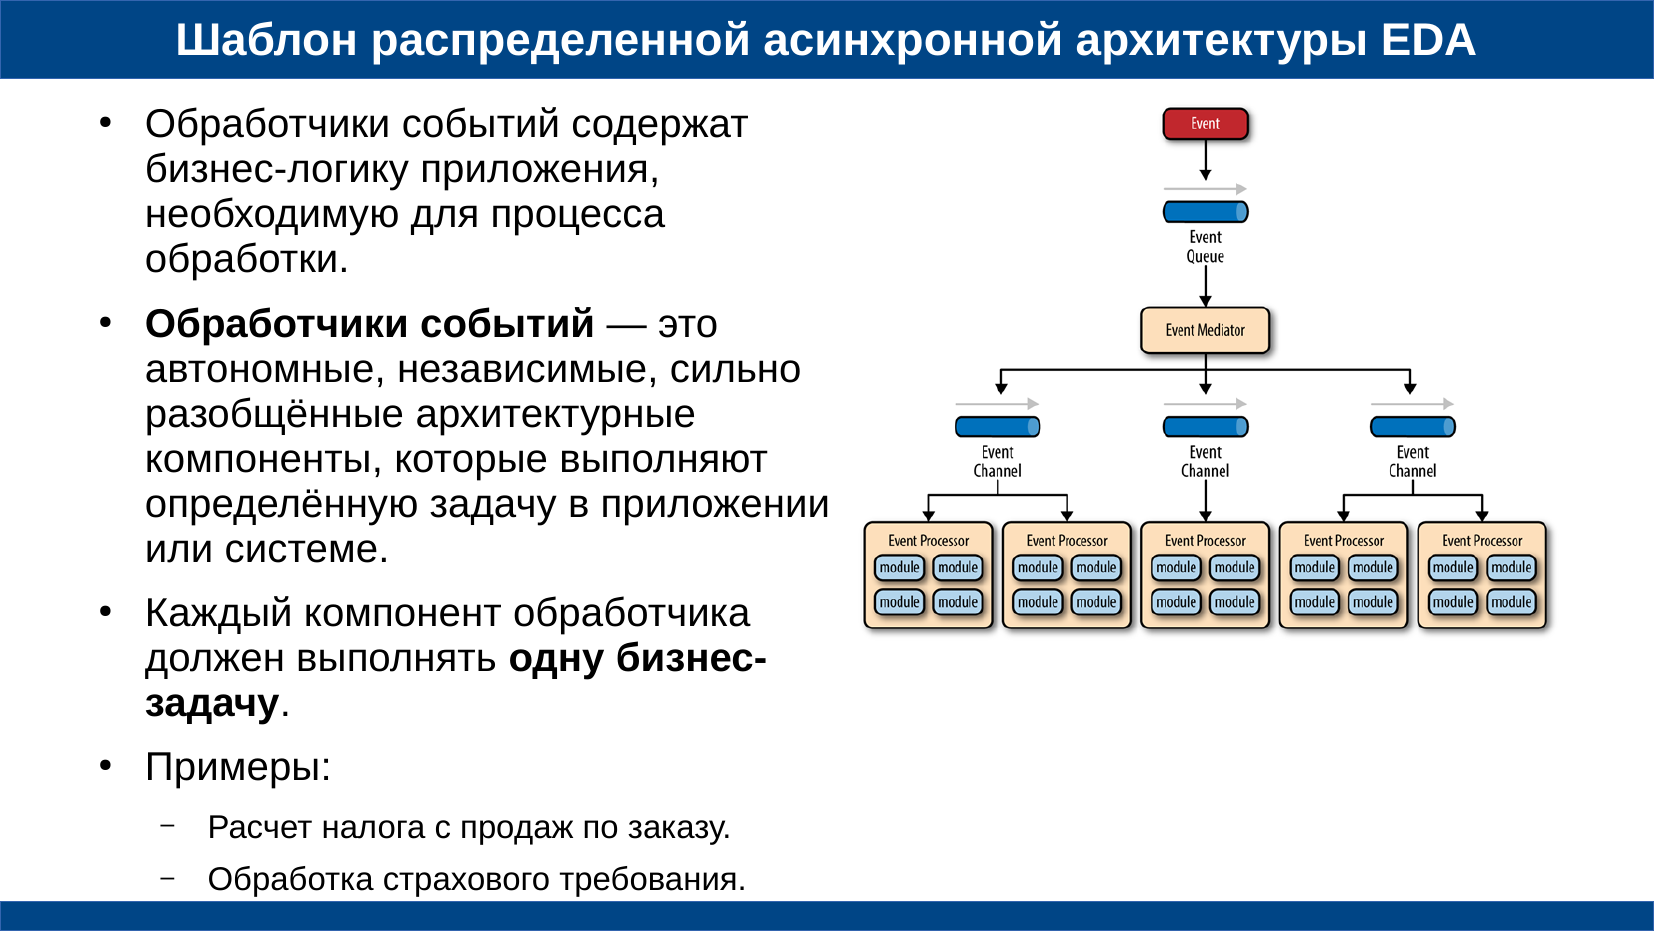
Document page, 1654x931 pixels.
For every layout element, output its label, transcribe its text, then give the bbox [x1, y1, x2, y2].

list Обработчики событий содержат бизнес-логику приложения, необходимую для процесса обработки. Обработчики событий — это автономные, независимые, сильно разобщённые архитектурные компоненты, которые выполняют определённую задачу в приложении или системе. Каждый компонент обработчика должен выполнять одну бизнес-задачу. Примеры: Расчет налога с продаж по заказу. Обработка страхового требования. [82, 101, 871, 901]
title Шаблон распределенной асинхронной архитектуры EDA [0, 0, 1654, 79]
picture [858, 101, 1559, 641]
